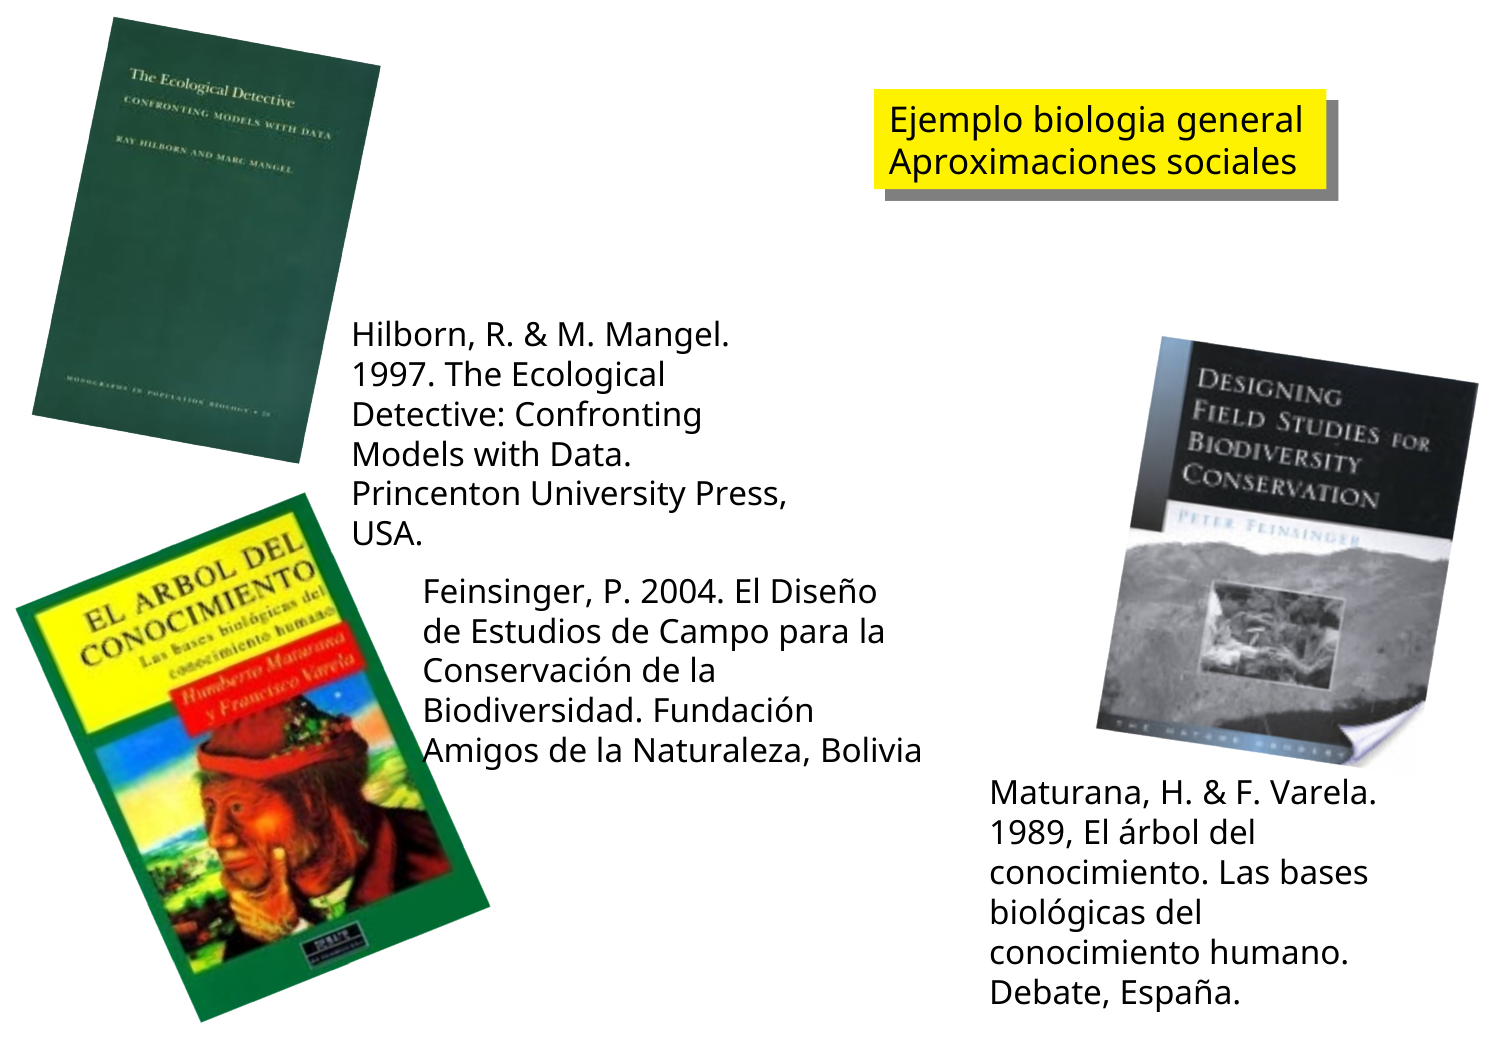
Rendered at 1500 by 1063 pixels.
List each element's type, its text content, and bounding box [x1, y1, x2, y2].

picture [1095, 335, 1479, 776]
text_box Hilborn, R. & M. Mangel. 1997. The Ecological Detective: Confronting Models with Data. Princenton University Press, USA. [336, 305, 806, 561]
text_box Maturana, H. & F. Varela. 1989, El árbol del conocimiento. Las bases biológicas del conocimiento humano. Debate, España. [974, 763, 1410, 1019]
picture [14, 492, 491, 1023]
text_box Feinsinger, P. 2004. El Diseño de Estudios de Campo para la Conservación de la Biodiversidad. Fundación Amigos de la Naturaleza, Bolivia [407, 562, 940, 778]
text_box Ejemplo biologia general Aproximaciones sociales [874, 89, 1327, 190]
picture [31, 16, 381, 464]
